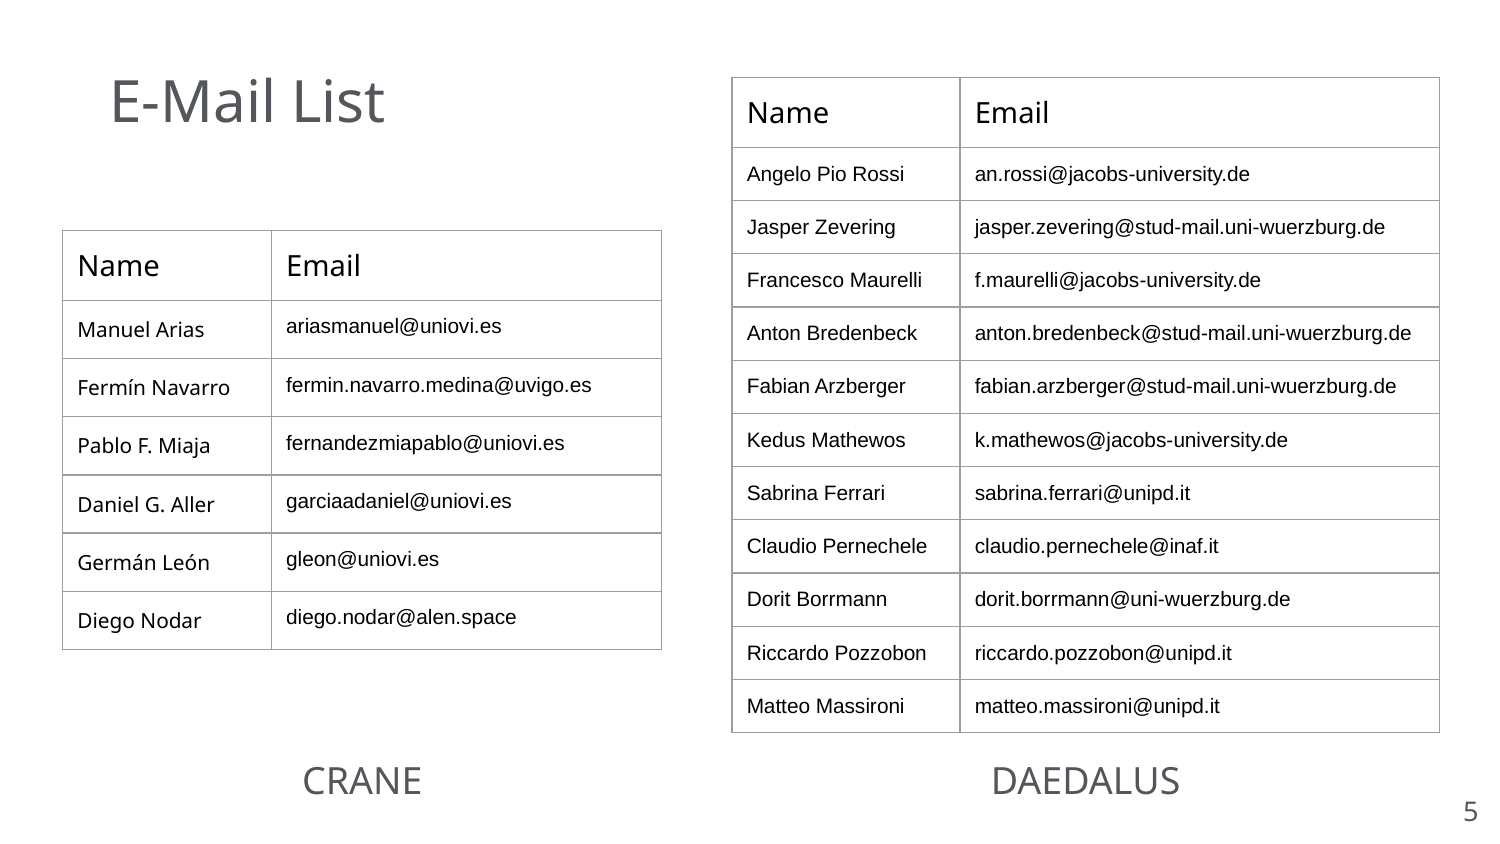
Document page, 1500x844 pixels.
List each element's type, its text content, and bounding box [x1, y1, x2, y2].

table_header Name [63, 231, 271, 300]
table_cell Francesco Maurelli [733, 254, 959, 306]
slide_number <number> [1403, 779, 1494, 844]
table_cell Manuel Arias [63, 301, 271, 358]
table_cell fabian.arzberger@stud-mail.uni-wuerzburg.de [961, 361, 1439, 413]
table_header Email [961, 78, 1439, 147]
table_cell Claudio Pernechele [733, 520, 959, 572]
table_cell Sabrina Ferrari [733, 467, 959, 519]
table_cell k.mathewos@jacobs-university.de [961, 414, 1439, 466]
list CRANE [62, 757, 662, 822]
table_cell Diego Nodar [63, 592, 271, 649]
list DAEDALUS [786, 757, 1386, 844]
table_cell jasper.zevering@stud-mail.uni-wuerzburg.de [961, 201, 1439, 253]
table_header Name [733, 78, 959, 147]
table_cell Germán León [63, 534, 271, 591]
table_cell anton.bredenbeck@stud-mail.uni-wuerzburg.de [961, 308, 1439, 360]
table_cell gleon@uniovi.es [272, 534, 661, 591]
table_cell claudio.pernechele@inaf.it [961, 520, 1439, 572]
table_cell Dorit Borrmann [733, 574, 959, 626]
table_header Email [272, 231, 661, 300]
title E-Mail List [94, 60, 1406, 137]
table_cell Riccardo Pozzobon [733, 627, 959, 679]
table_cell fermin.navarro.medina@uvigo.es [272, 359, 661, 416]
table_cell dorit.borrmann@uni-wuerzburg.de [961, 574, 1439, 626]
table_cell garciaadaniel@uniovi.es [272, 476, 661, 532]
table_cell Angelo Pio Rossi [733, 148, 959, 200]
table_cell Fermín Navarro [63, 359, 271, 416]
table_cell Jasper Zevering [733, 201, 959, 253]
table_cell fernandezmiapablo@uniovi.es [272, 417, 661, 474]
table_cell f.maurelli@jacobs-university.de [961, 254, 1439, 306]
table_cell riccardo.pozzobon@unipd.it [961, 627, 1439, 679]
table_cell diego.nodar@alen.space [272, 592, 661, 649]
table_cell Daniel G. Aller [63, 476, 271, 532]
table_cell Fabian Arzberger [733, 361, 959, 413]
table_cell ariasmanuel@uniovi.es [272, 301, 661, 358]
table_cell Anton Bredenbeck [733, 308, 959, 360]
table_cell Matteo Massironi [733, 680, 959, 732]
table_cell matteo.massironi@unipd.it [961, 680, 1439, 732]
table_cell an.rossi@jacobs-university.de [961, 148, 1439, 200]
table_cell Kedus Mathewos [733, 414, 959, 466]
table_cell Pablo F. Miaja [63, 417, 271, 474]
table_cell sabrina.ferrari@unipd.it [961, 467, 1439, 519]
